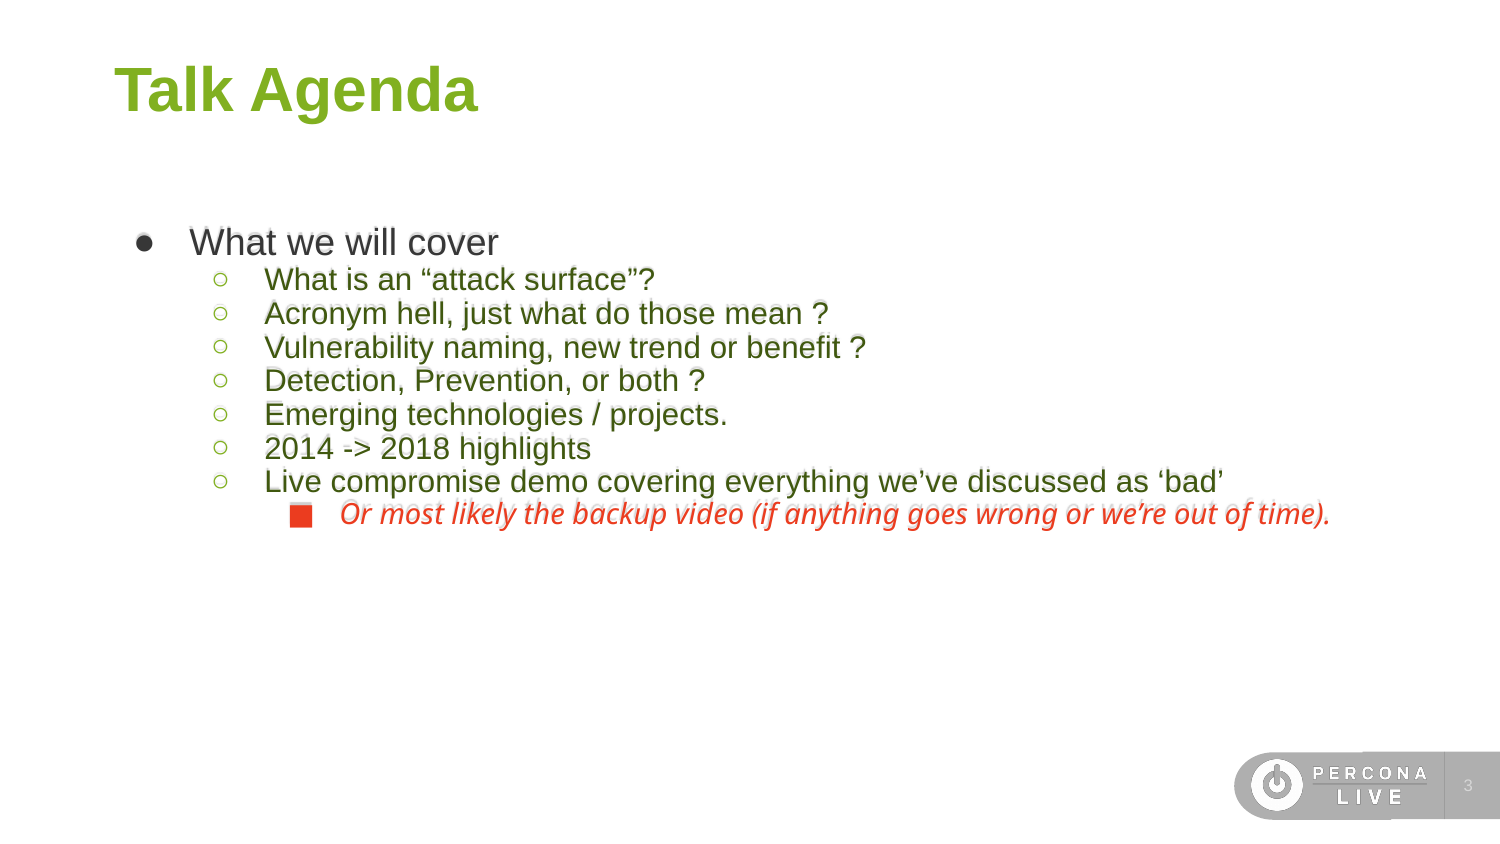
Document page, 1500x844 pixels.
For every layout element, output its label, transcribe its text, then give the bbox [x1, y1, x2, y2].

list What we will cover What is an “attack surface”? Acronym hell, just what do those mean ? Vulnerability naming, new trend or benefit ? Detection, Prevention, or both ? Emerging technologies / projects. 2014 -> 2018 highlights Live compromise demo covering everything we’ve discussed as ‘bad’ Or most likely the backup video (if anything goes wrong or we’re out of time). [103, 217, 1397, 732]
title Talk Agenda [103, 6, 1397, 176]
picture [1251, 759, 1427, 811]
